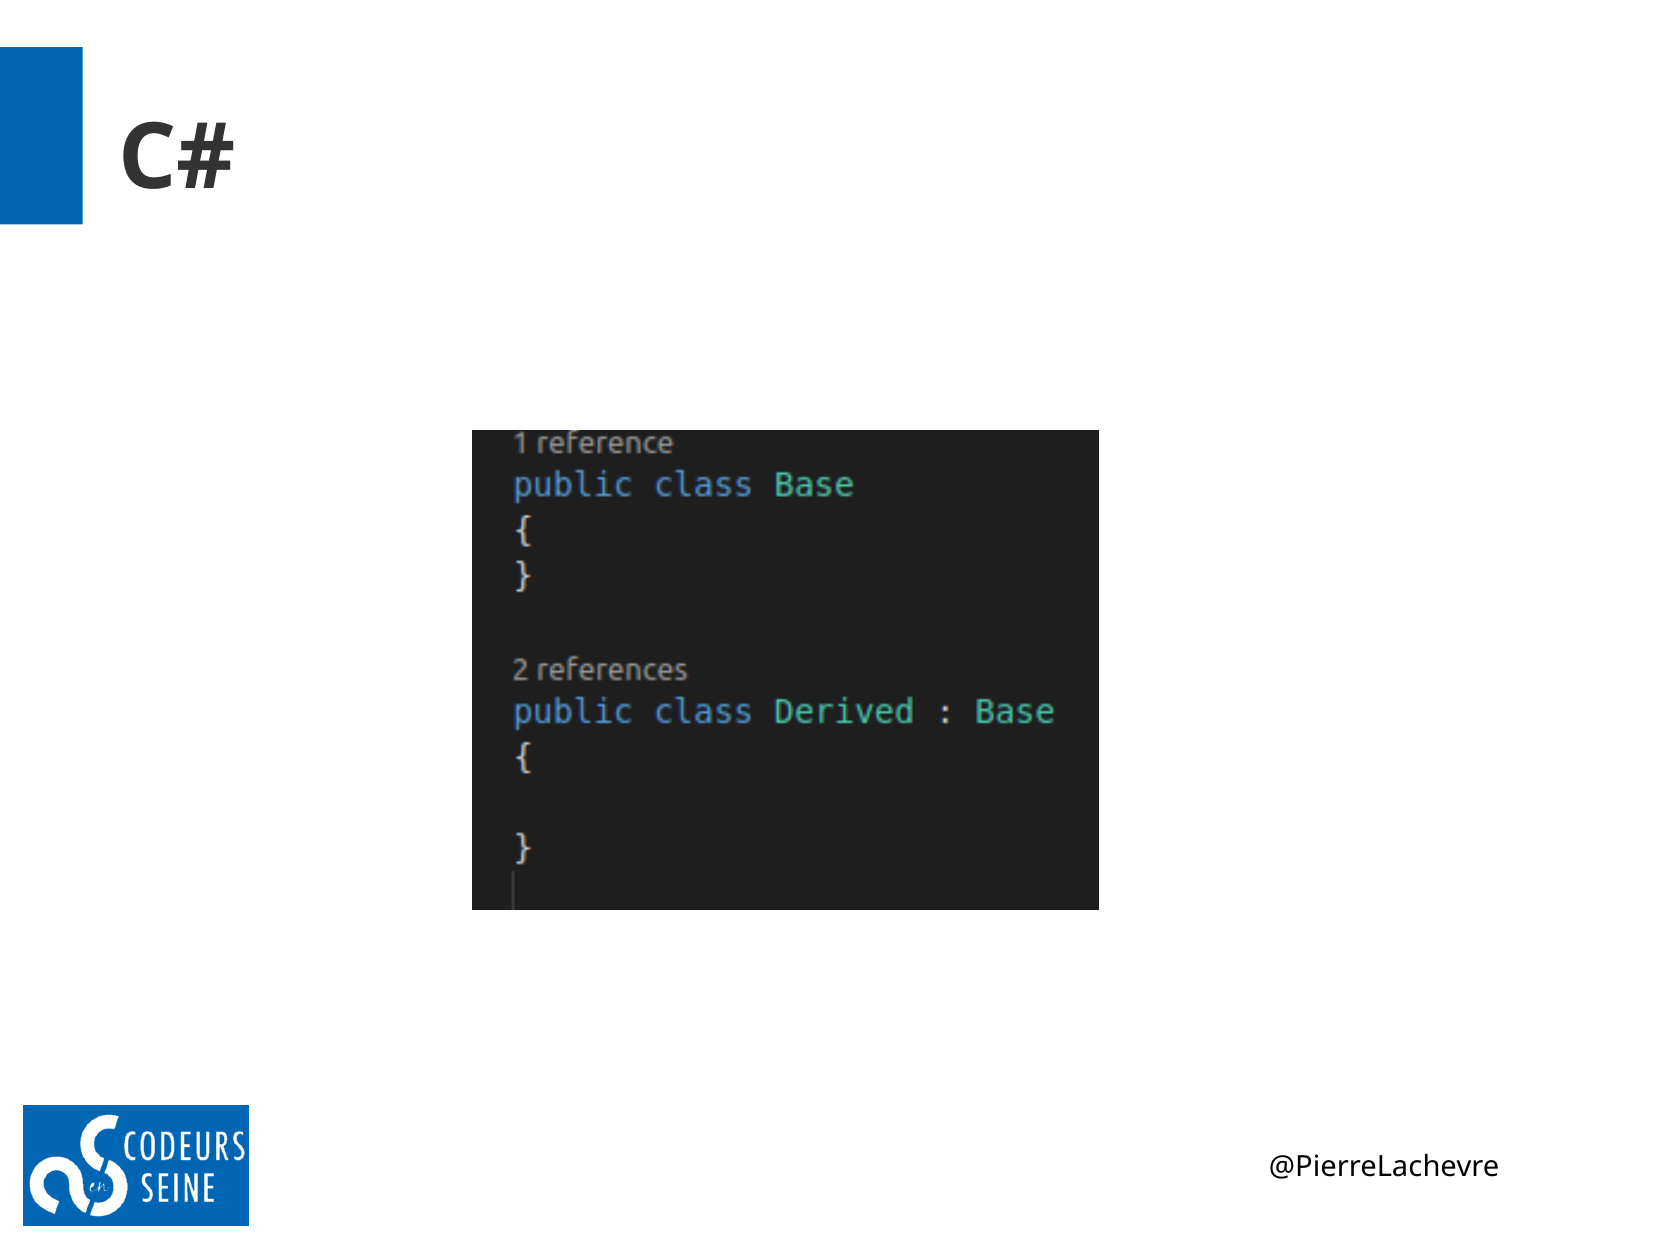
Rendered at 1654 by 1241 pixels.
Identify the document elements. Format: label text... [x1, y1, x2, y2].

picture [23, 1105, 249, 1226]
title C# [118, 49, 1571, 257]
picture [472, 430, 1099, 910]
